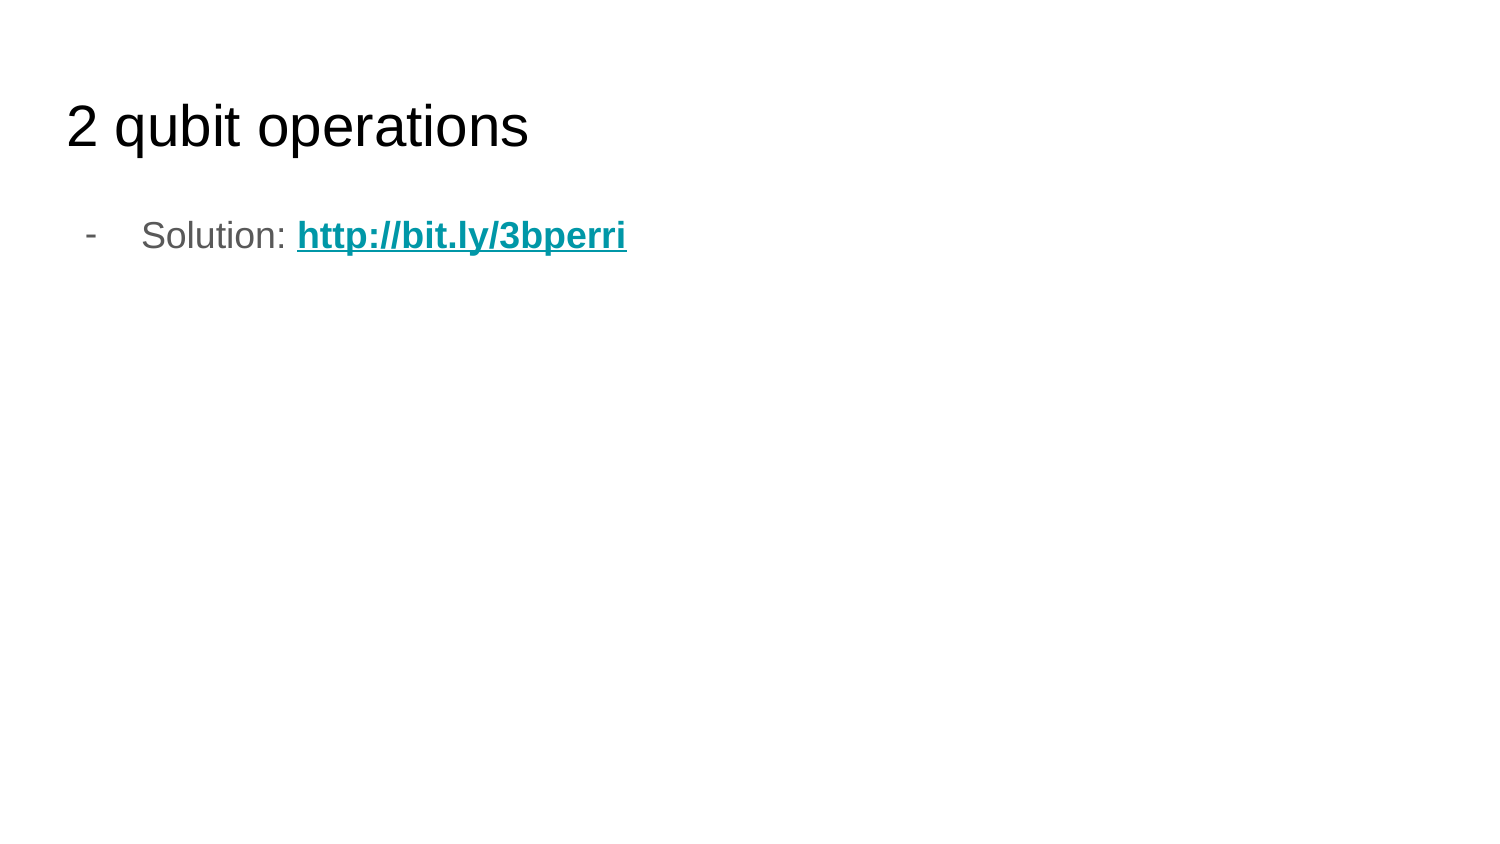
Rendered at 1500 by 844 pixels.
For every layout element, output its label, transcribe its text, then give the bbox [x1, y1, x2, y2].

list Solution: http://bit.ly/3bperri [51, 189, 1449, 750]
title 2 qubit operations [51, 72, 1449, 167]
